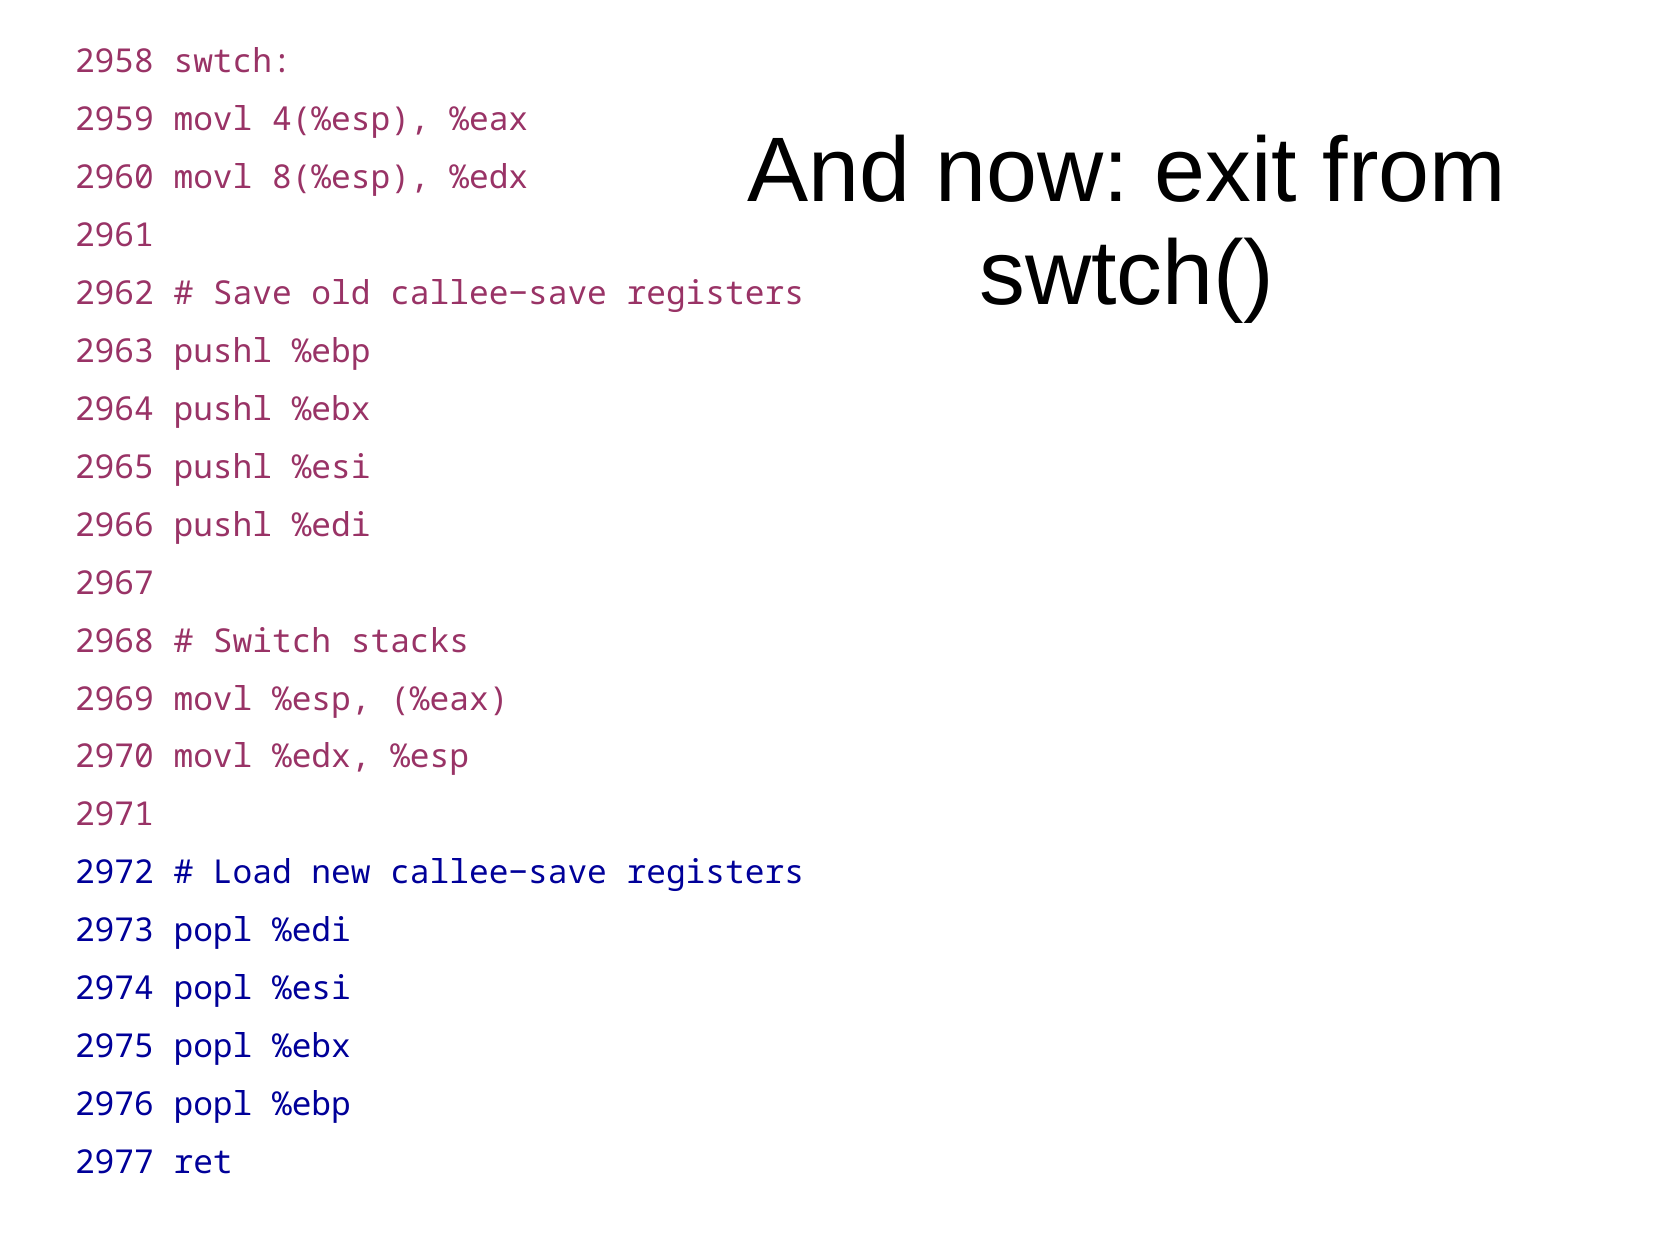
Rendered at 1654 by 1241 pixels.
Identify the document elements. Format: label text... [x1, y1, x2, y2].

title And now: exit from swtch() [679, 117, 1576, 325]
list 2958 swtch: 2959 movl 4(%esp), %eax 2960 movl 8(%esp), %edx 2961 2962 # Save old callee−save registers 2963 pushl %ebp 2964 pushl %ebx 2965 pushl %esi 2966 pushl %edi 2967 2968 # Switch stacks 2969 movl %esp, (%eax) 2970 movl %edx, %esp 2971 2972 # Load new callee−save registers 2973 popl %edi 2974 popl %esi 2975 popl %ebx 2976 popl %ebp 2977 ret [75, 37, 1613, 1201]
